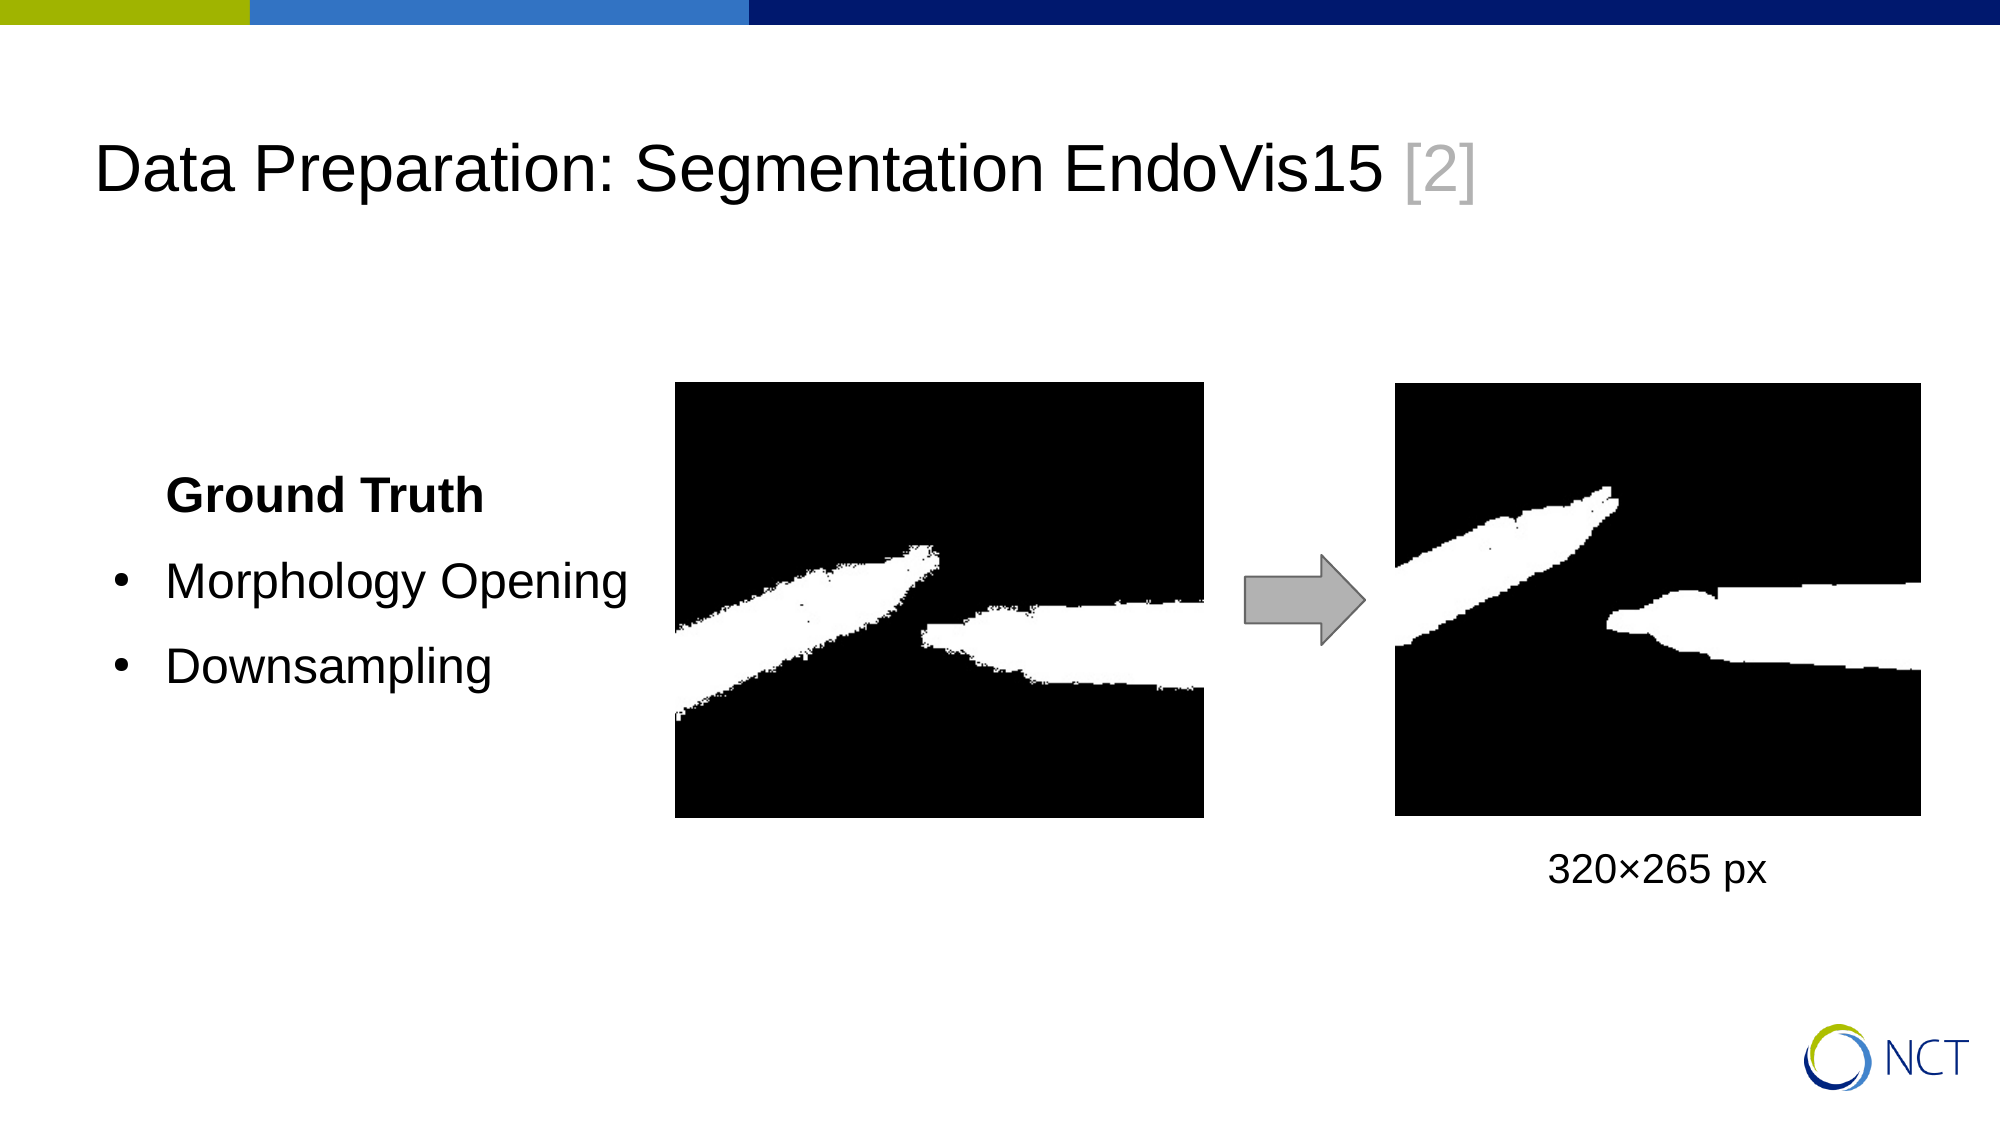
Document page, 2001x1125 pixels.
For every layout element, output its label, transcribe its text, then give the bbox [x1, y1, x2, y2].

title Data Preparation: Segmentation EndoVis15 [2] [94, 75, 1886, 263]
picture [1395, 383, 1921, 817]
text_box [1245, 554, 1366, 646]
list Ground Truth Morphology Opening Downsampling [94, 382, 654, 818]
picture [675, 382, 1204, 818]
picture [1804, 1024, 1969, 1091]
text_box 320×265 px [1530, 838, 1786, 901]
